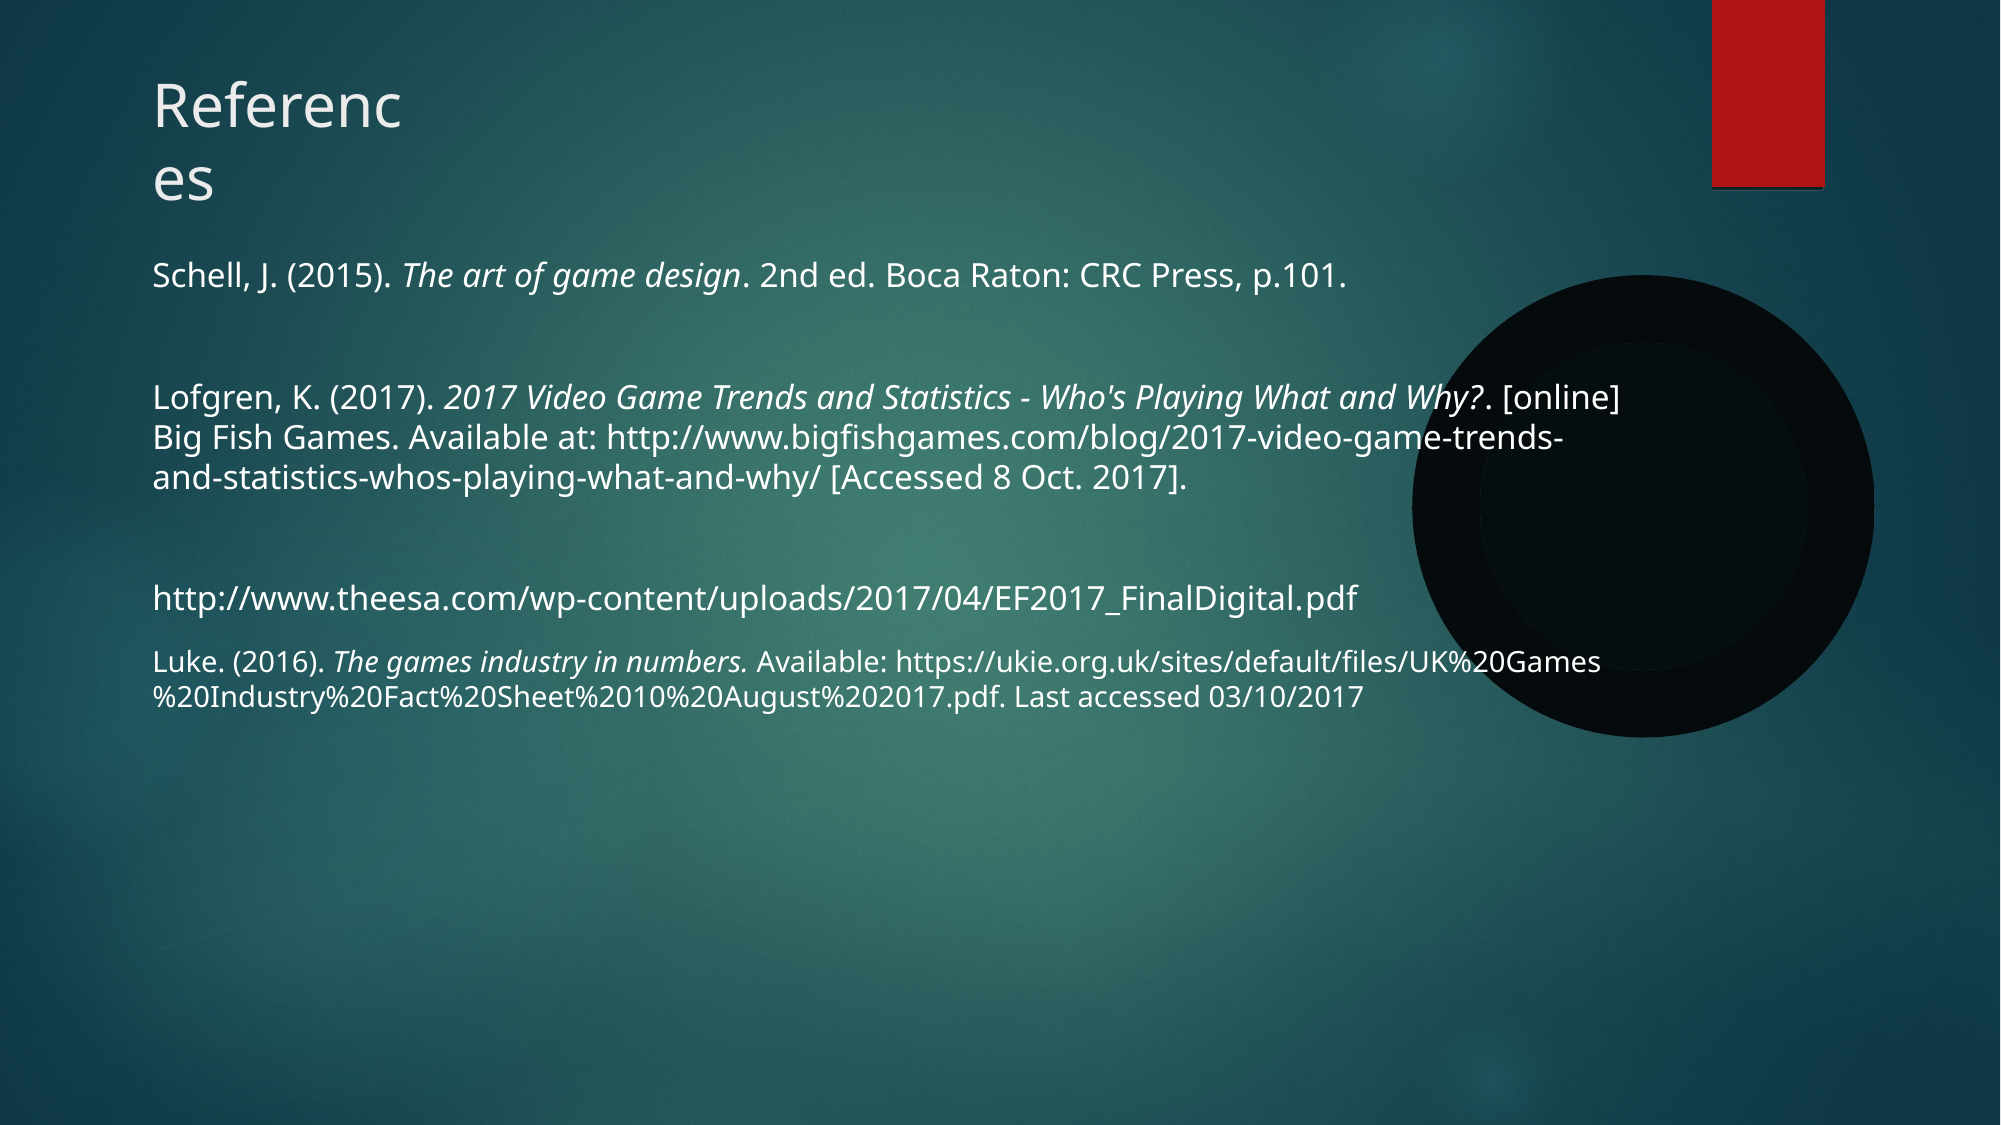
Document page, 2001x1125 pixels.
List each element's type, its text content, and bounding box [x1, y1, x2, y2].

list Schell, J. (2015). The art of game design. 2nd ed. Boca Raton: CRC Press, p.101. Lofgren, K. (2017). 2017 Video Game Trends and Statistics - Who's Playing What and Why?. [online] Big Fish Games. Available at: http://www.bigfishgames.com/blog/2017-video-game-trends-and-statistics-whos-playing-what-and-why/ [Accessed 8 Oct. 2017]. http://www.theesa.com/wp-content/uploads/2017/04/EF2017_FinalDigital.pdf Luke. (2016). The games industry in numbers. Available: https://ukie.org.uk/sites/default/files/UK%20Games%20Industry%20Fact%20Sheet%2010%20August%202017.pdf. Last accessed 03/10/2017 [137, 247, 1644, 947]
title References [137, 59, 445, 197]
